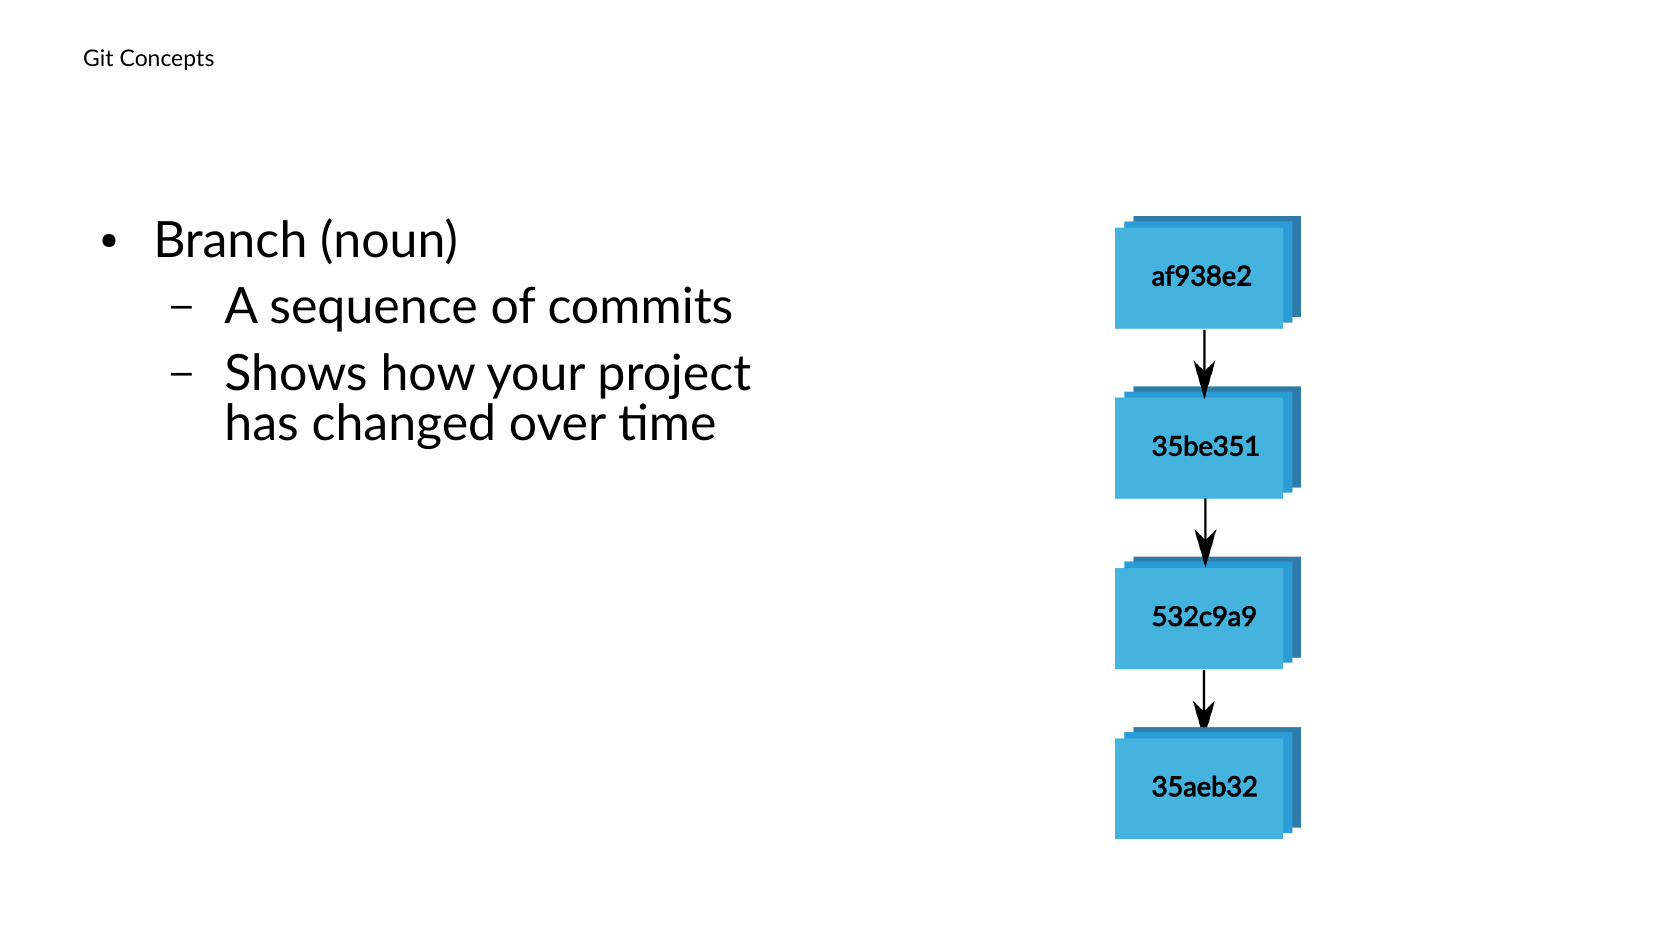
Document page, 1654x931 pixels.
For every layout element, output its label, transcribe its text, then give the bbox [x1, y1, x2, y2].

picture [1013, 216, 1403, 839]
title Git Concepts [83, 0, 1571, 119]
list Branch (noun) A sequence of commits Shows how your project has changed over time [82, 217, 809, 839]
